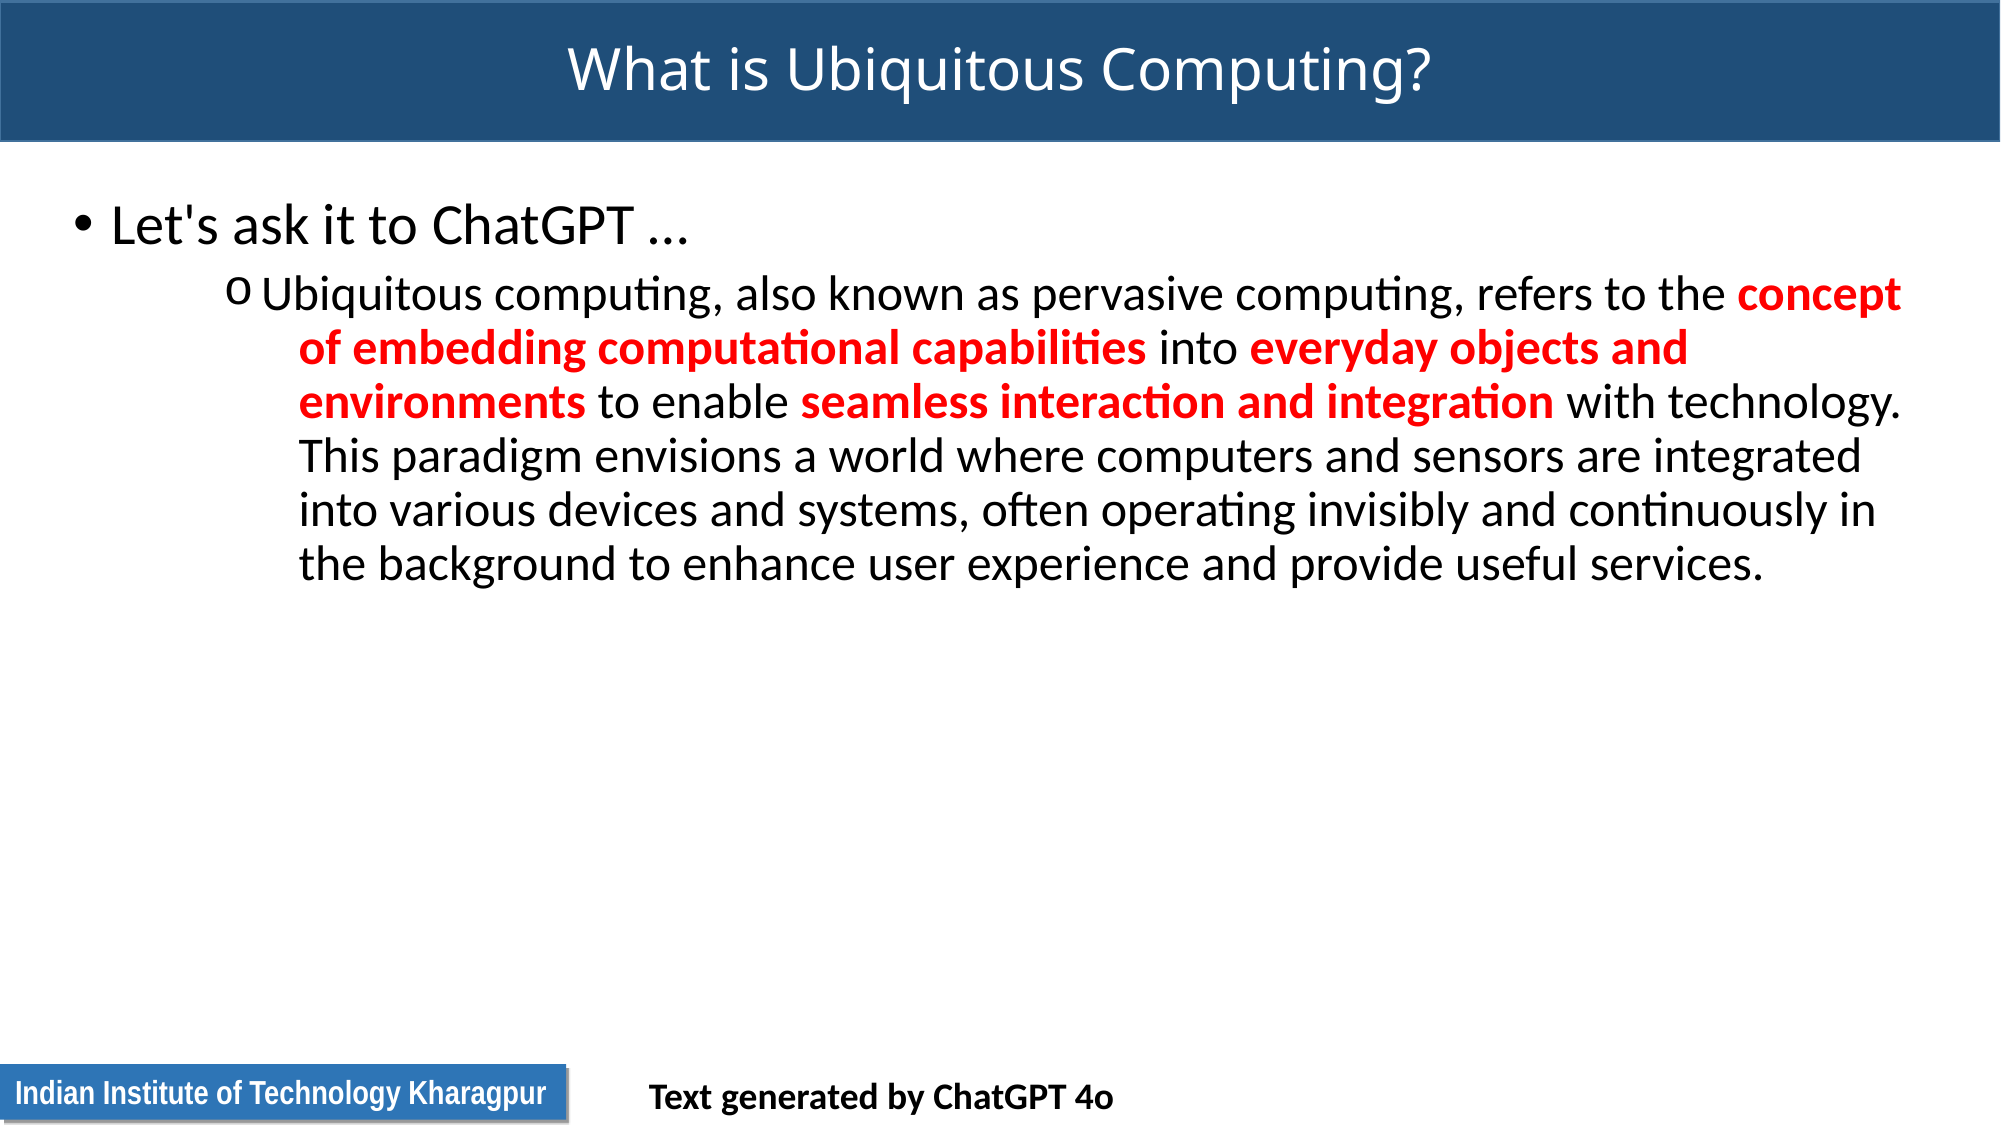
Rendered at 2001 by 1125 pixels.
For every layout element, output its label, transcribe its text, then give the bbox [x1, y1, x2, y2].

list Let's ask it to ChatGPT … Ubiquitous computing, also known as pervasive computing, refers to the concept of embedding computational capabilities into everyday objects and environments to enable seamless interaction and integration with technology. This paradigm envisions a world where computers and sensors are integrated into various devices and systems, often operating invisibly and continuously in the background to enhance user experience and provide useful services. [58, 186, 1954, 1065]
text_box Text generated by ChatGPT 4o [633, 1064, 1549, 1125]
title What is Ubiquitous Computing? [0, 1, 2000, 141]
